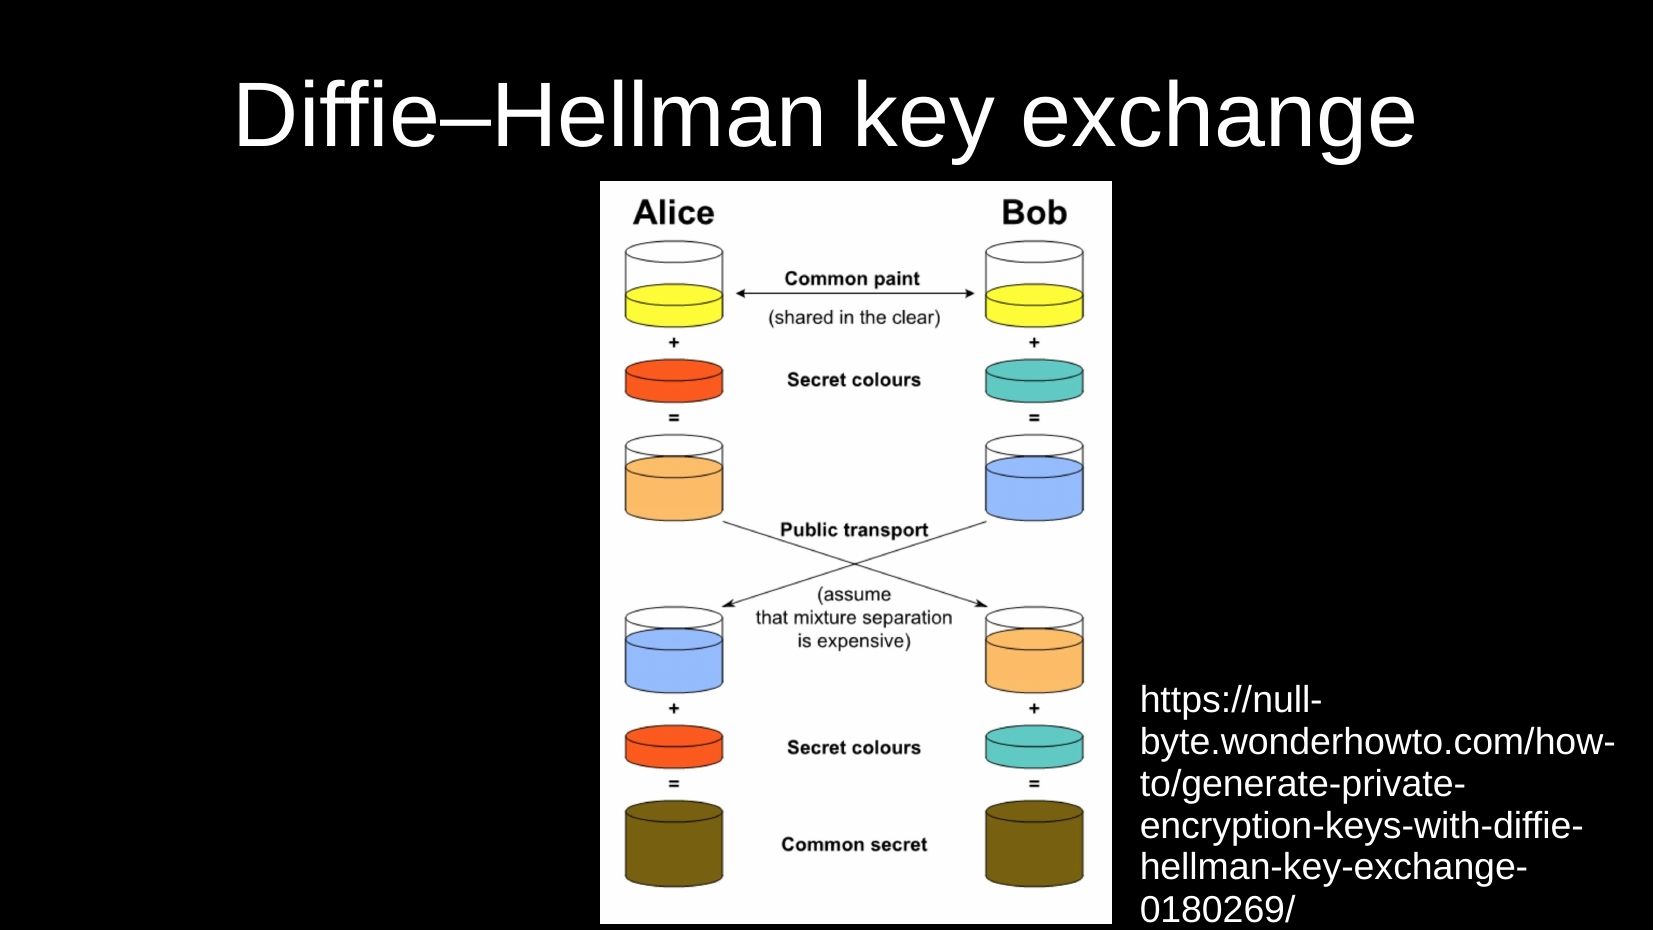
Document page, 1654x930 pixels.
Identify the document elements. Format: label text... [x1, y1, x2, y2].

title Diffie–Hellman key exchange [82, 37, 1571, 193]
text_box https://null-byte.wonderhowto.com/how-to/generate-private-encryption-keys-with-diffie-hellman-key-exchange-0180269/ [1125, 670, 1653, 930]
picture [600, 181, 1112, 924]
